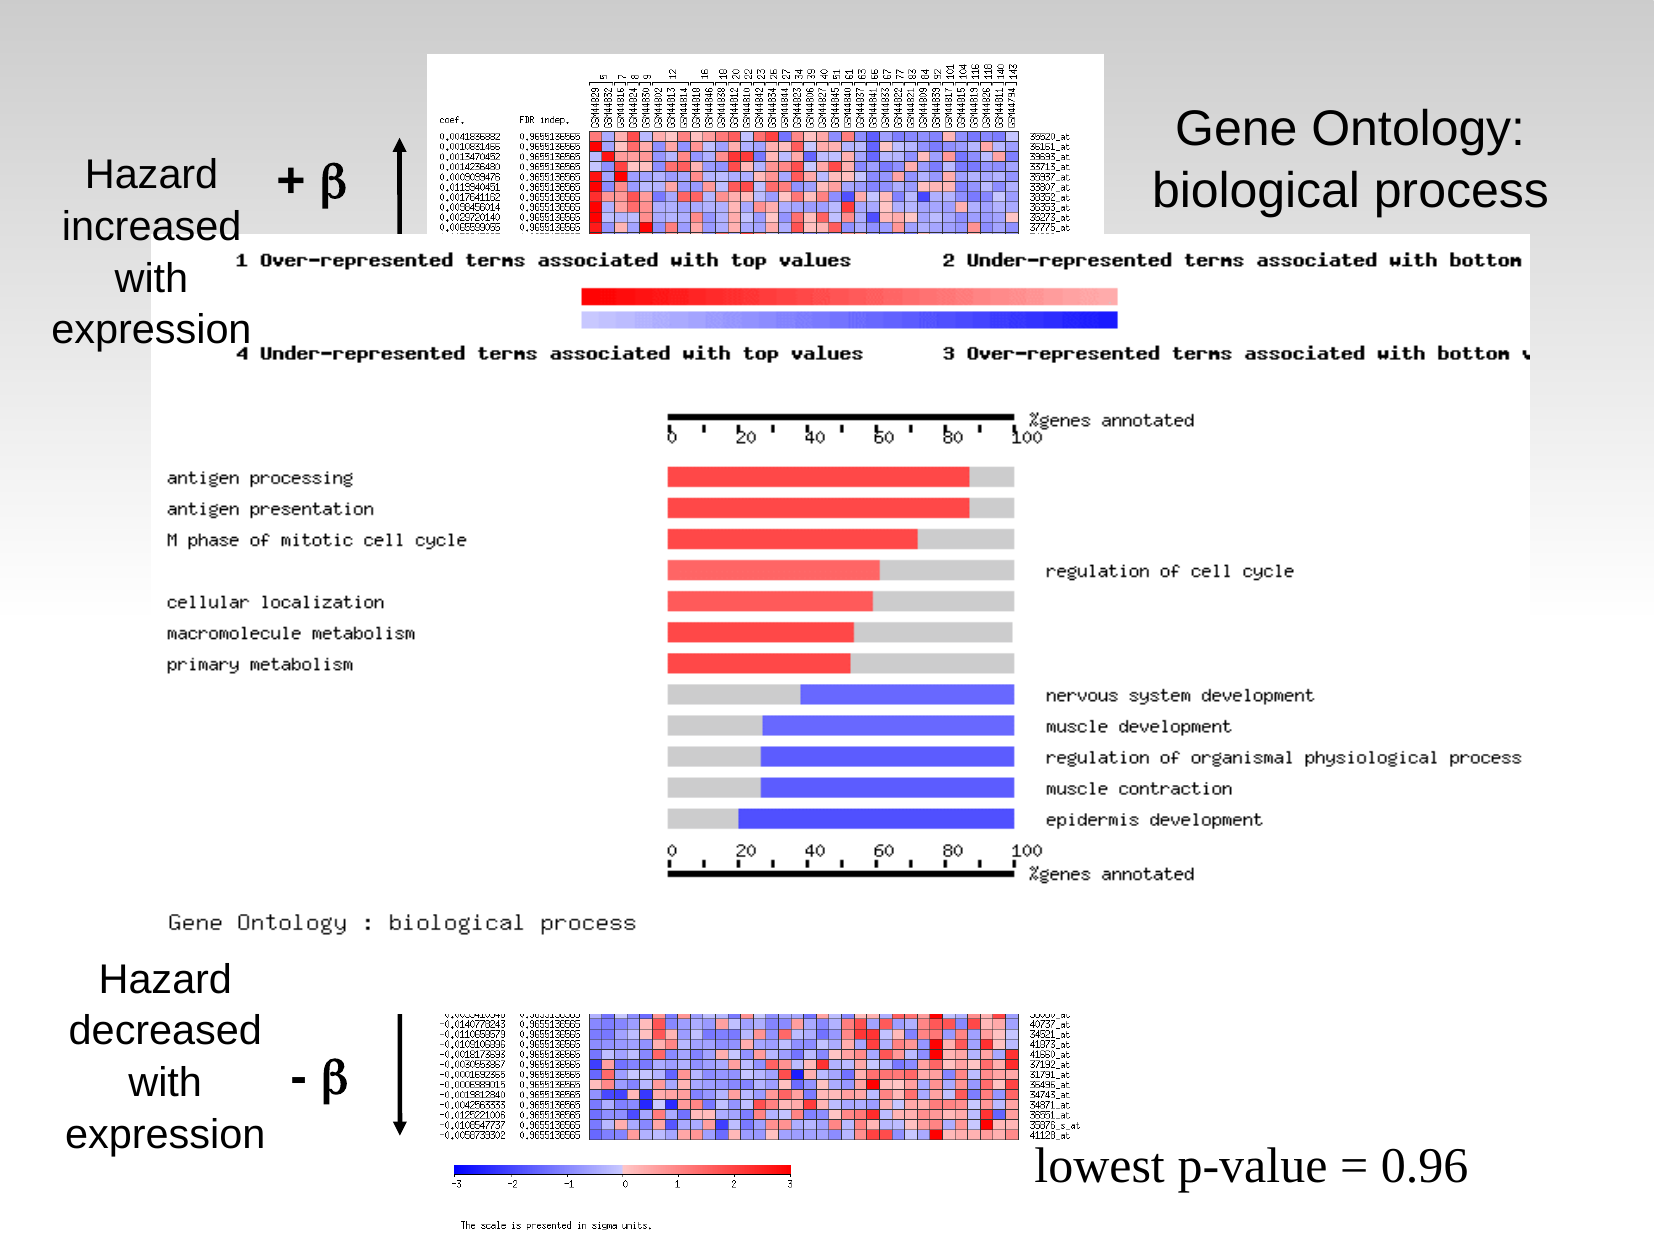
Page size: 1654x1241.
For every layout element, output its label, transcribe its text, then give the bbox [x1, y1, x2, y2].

text_box Hazard increased with expression [13, 137, 290, 360]
text_box +  [290, 137, 400, 216]
text_box Hazard decreased with expression [27, 942, 304, 1165]
text_box Gene Ontology: biological process [1102, 85, 1599, 226]
list lowest p-value = 0.96 [1019, 1129, 1599, 1227]
picture [151, 54, 1530, 1241]
text_box -  [304, 1033, 414, 1112]
